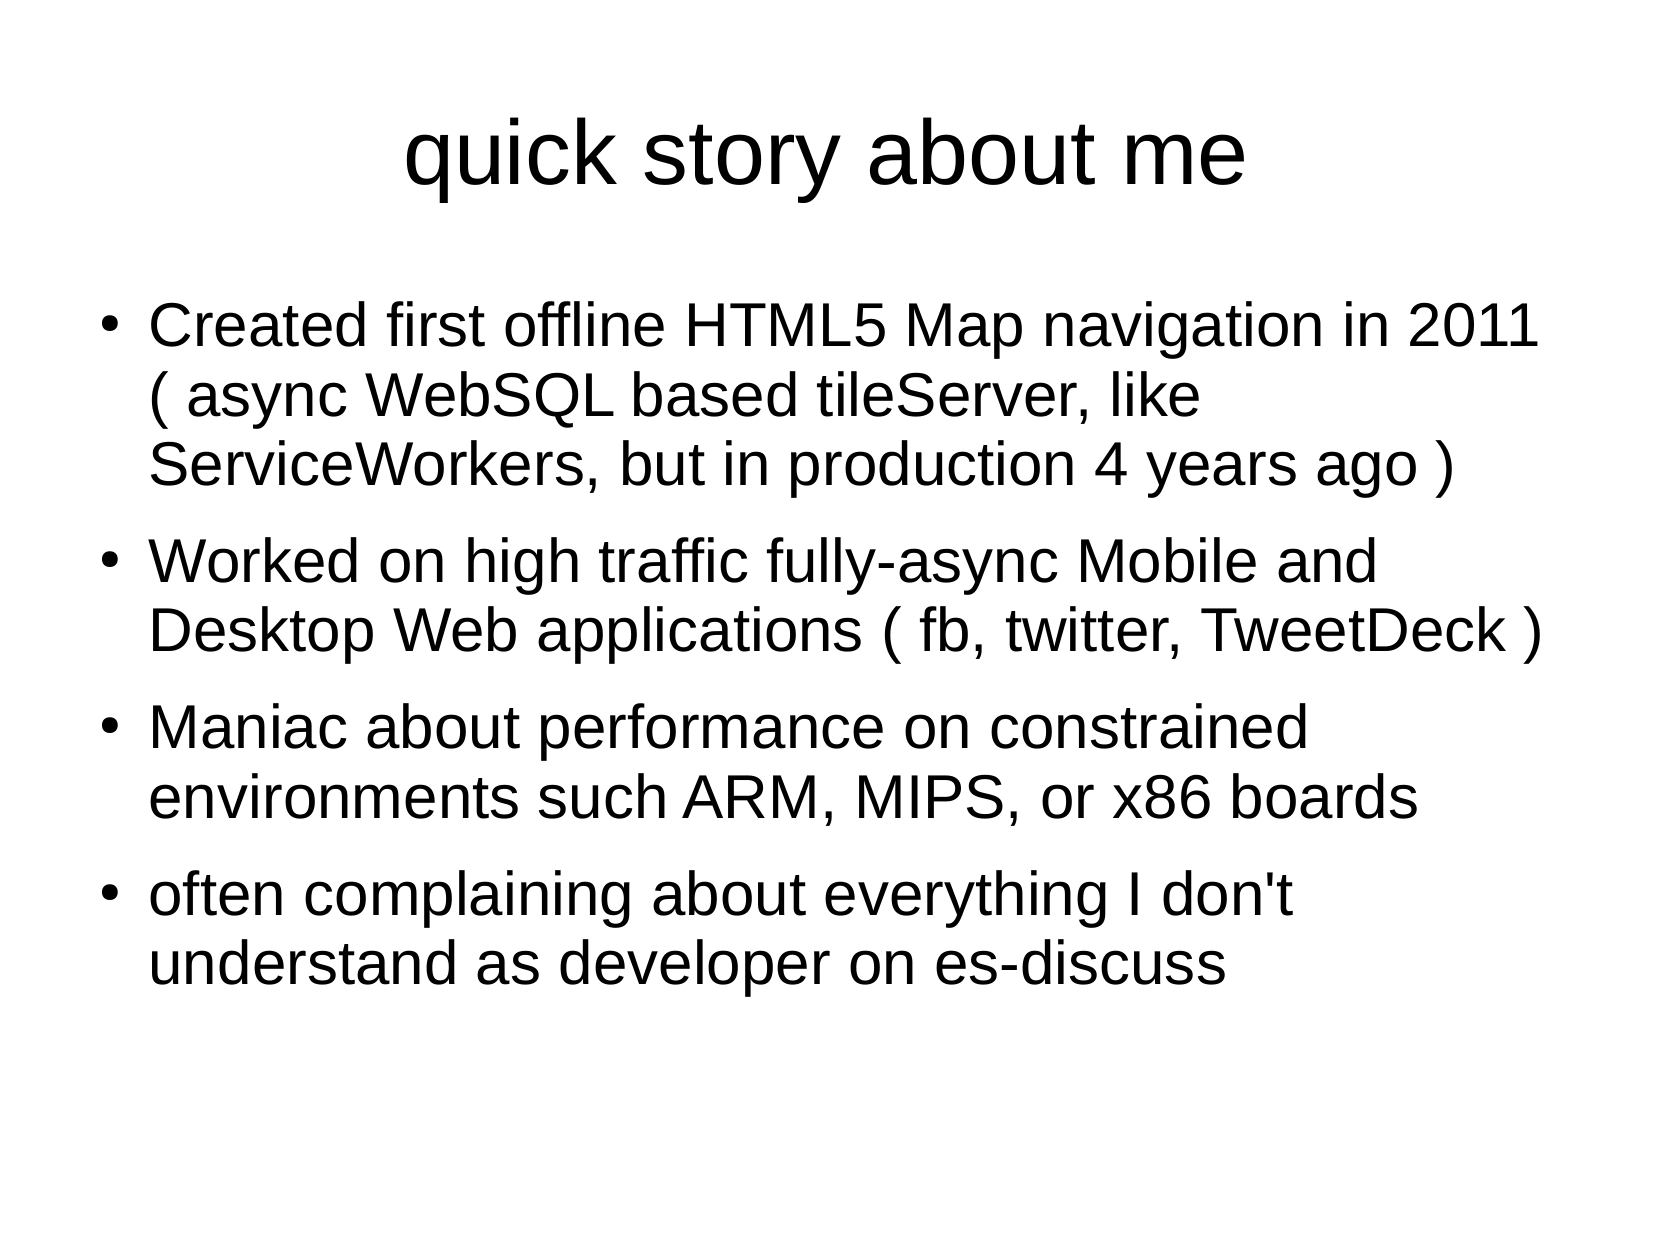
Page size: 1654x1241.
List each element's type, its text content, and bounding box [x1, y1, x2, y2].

list Created first offline HTML5 Map navigation in 2011 ( async WebSQL based tileServer, like ServiceWorkers, but in production 4 years ago ) Worked on high traffic fully-async Mobile and Desktop Web applications ( fb, twitter, TweetDeck ) Maniac about performance on constrained environments such ARM, MIPS, or x86 boards often complaining about everything I don't understand as developer on es-discuss [82, 290, 1571, 1010]
title quick story about me [82, 49, 1571, 257]
